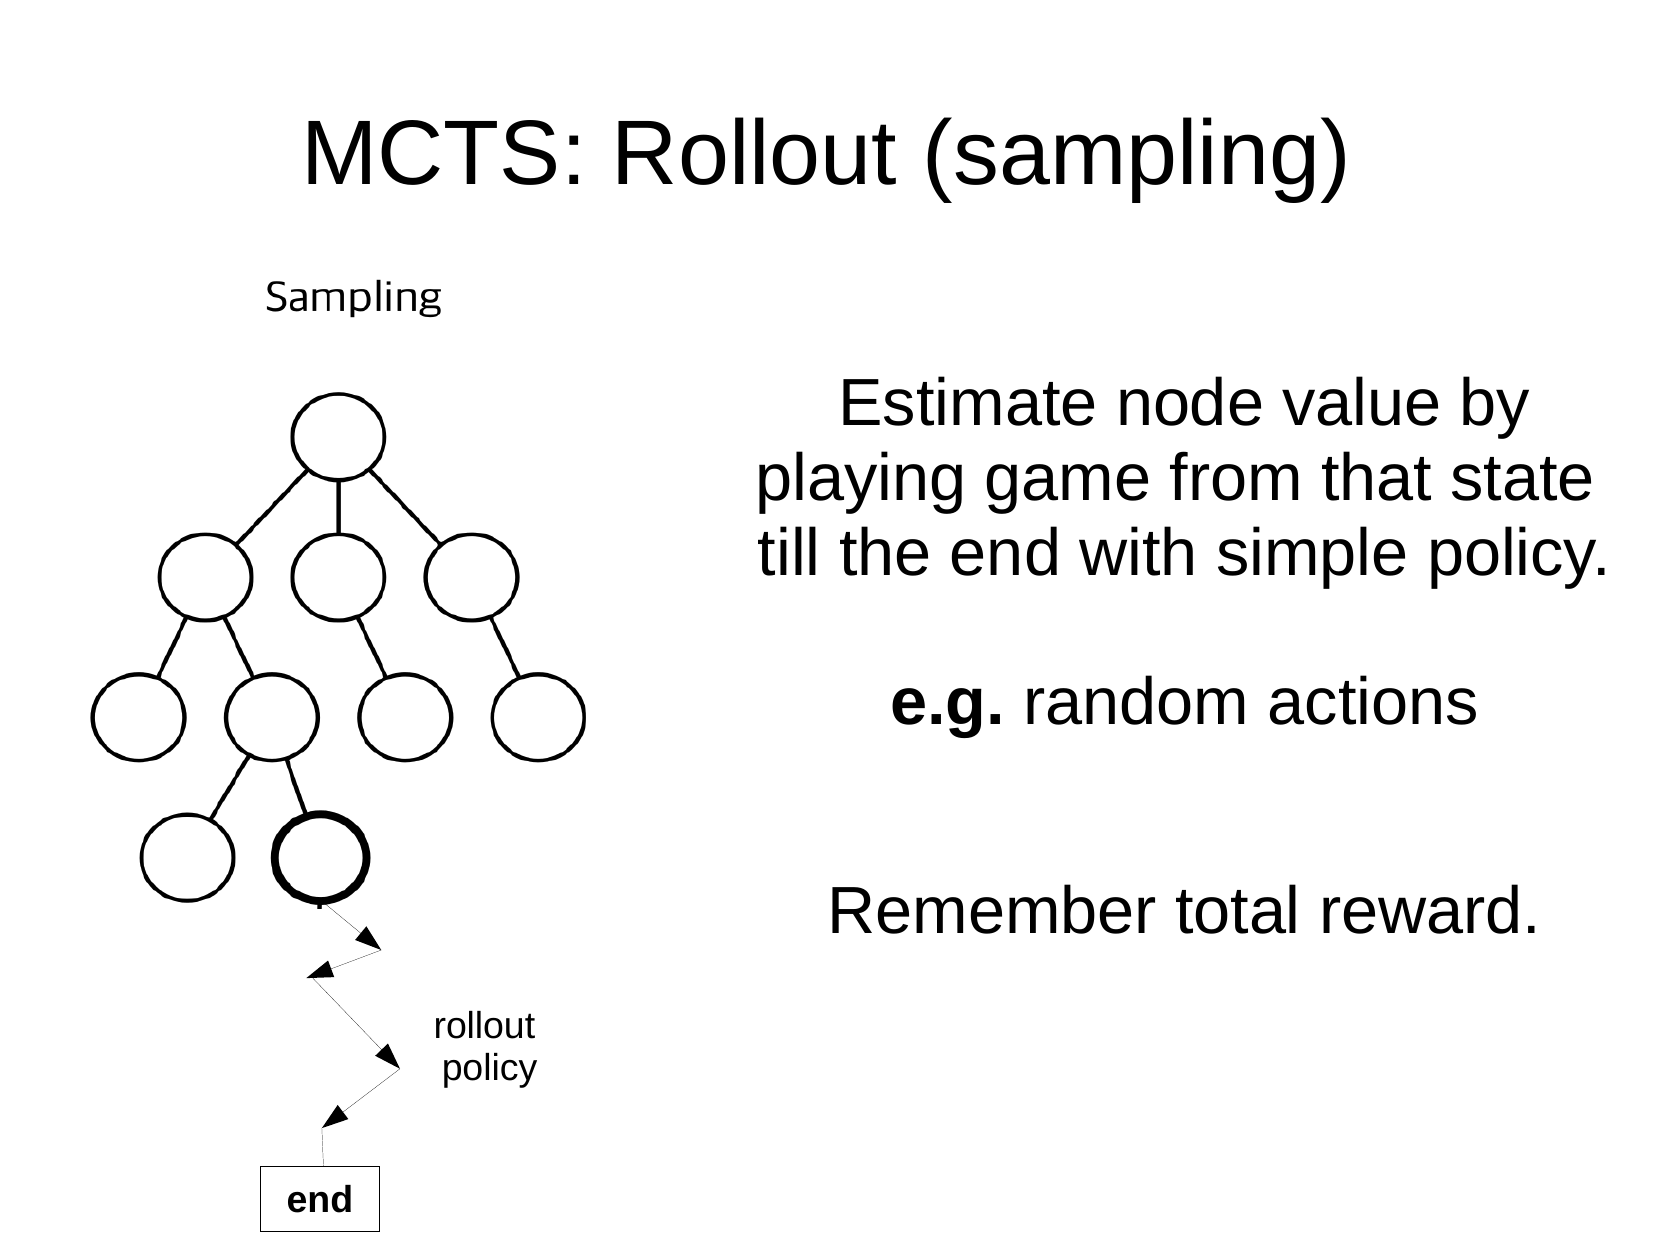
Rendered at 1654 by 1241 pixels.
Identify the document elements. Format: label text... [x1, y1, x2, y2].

text_box end [260, 1166, 380, 1232]
picture [70, 241, 622, 1232]
text_box [150, 909, 519, 1238]
list Estimate node value by playing game from that state till the end with simple policy. e.g. random actions Remember total reward. [673, 290, 1626, 1241]
text_box rollout policy [418, 996, 561, 1096]
title MCTS: Rollout (sampling) [82, 49, 1571, 257]
